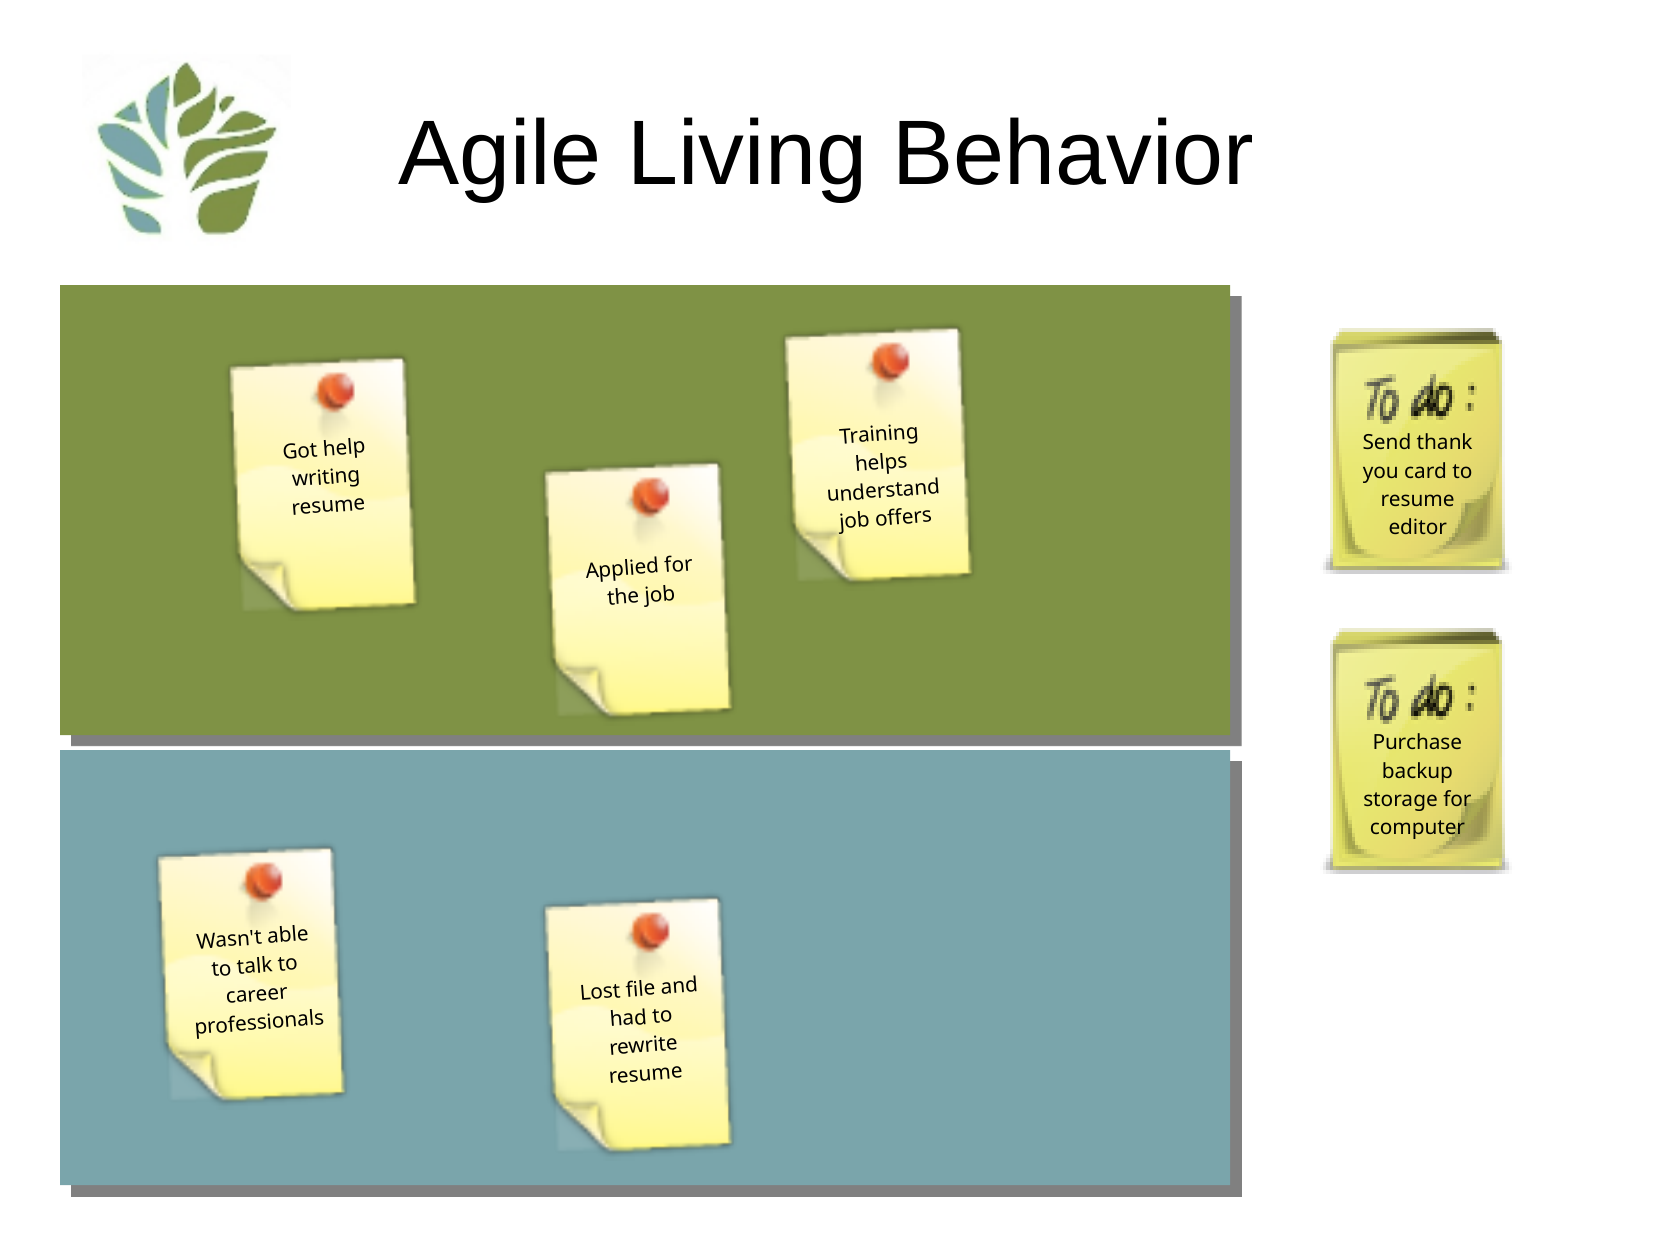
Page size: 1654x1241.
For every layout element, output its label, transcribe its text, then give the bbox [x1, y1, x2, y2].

text_box Lost file and had to rewrite resume [555, 960, 732, 1127]
text_box [60, 285, 1231, 736]
picture [195, 344, 451, 621]
text_box Purchase backup storage for computer [1334, 720, 1501, 875]
picture [510, 884, 766, 1161]
text_box [60, 750, 1231, 1186]
text_box Send thank you card to resume editor [1335, 420, 1501, 575]
picture [123, 834, 379, 1111]
picture [82, 49, 291, 258]
text_box Applied for the job [555, 538, 732, 706]
title Agile Living Behavior [291, 49, 1571, 257]
text_box Training helps understand job offers [795, 405, 972, 572]
text_box Got help writing resume [240, 420, 417, 587]
text_box Wasn't able to talk to career professionals [168, 908, 346, 1076]
picture [510, 314, 1006, 726]
picture [1305, 299, 1531, 901]
